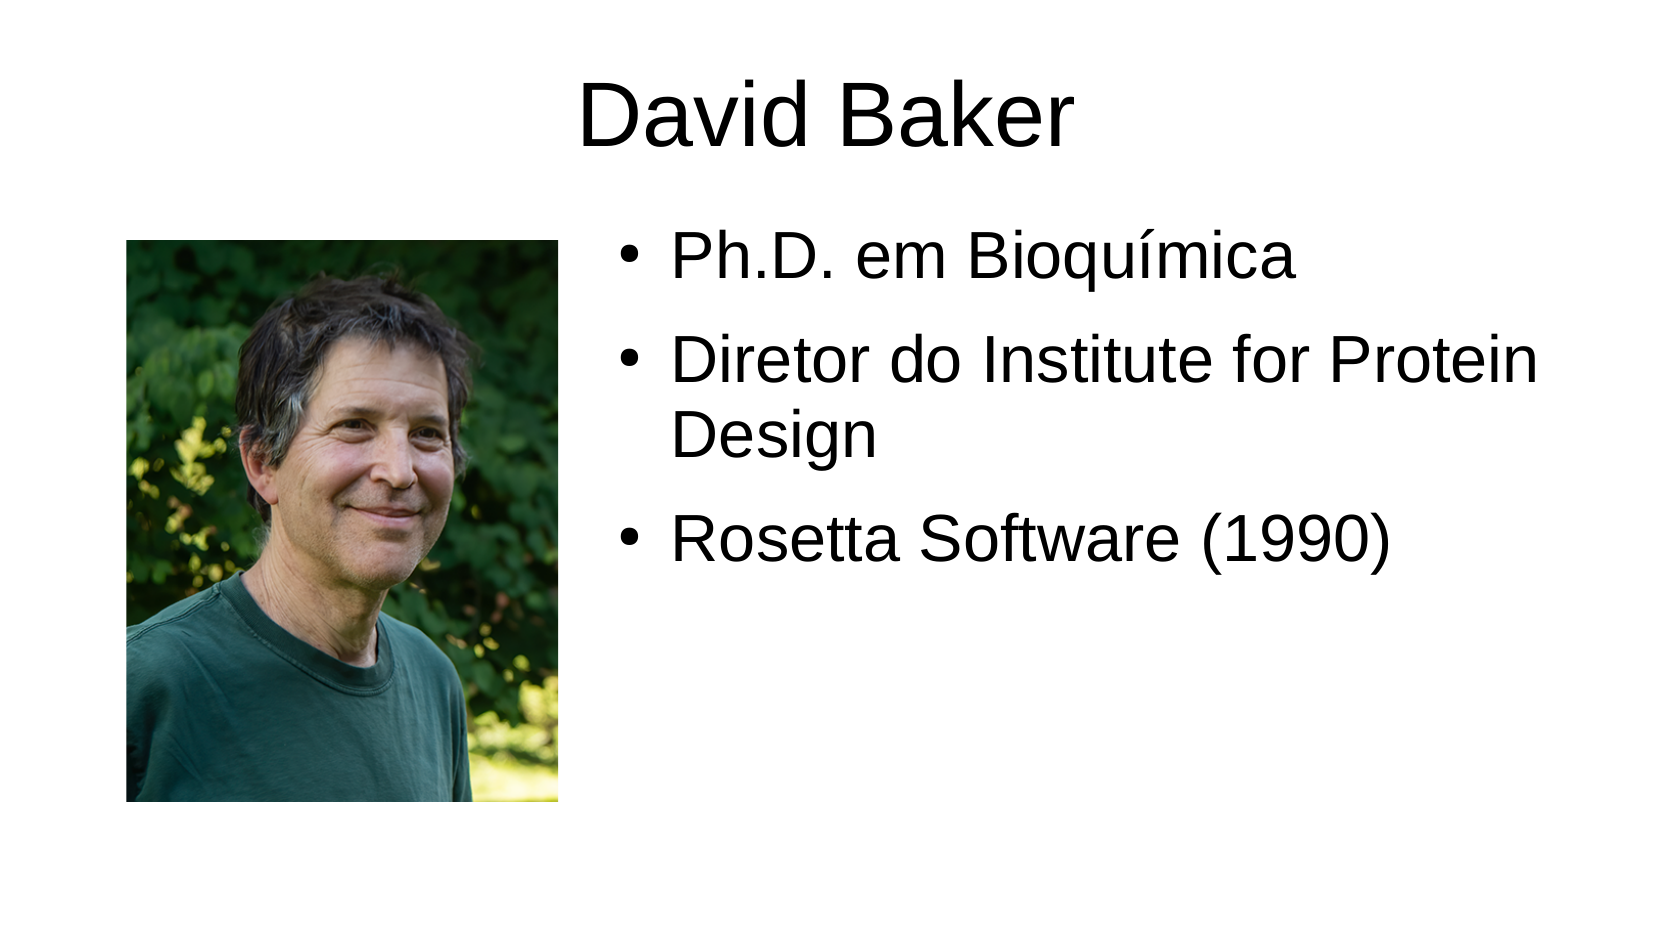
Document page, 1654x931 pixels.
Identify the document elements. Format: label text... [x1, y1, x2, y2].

title David Baker [82, 37, 1571, 193]
list Ph.D. em Bioquímica Diretor do Institute for Protein Design Rosetta Software (1990) [600, 217, 1571, 758]
picture [126, 240, 559, 802]
